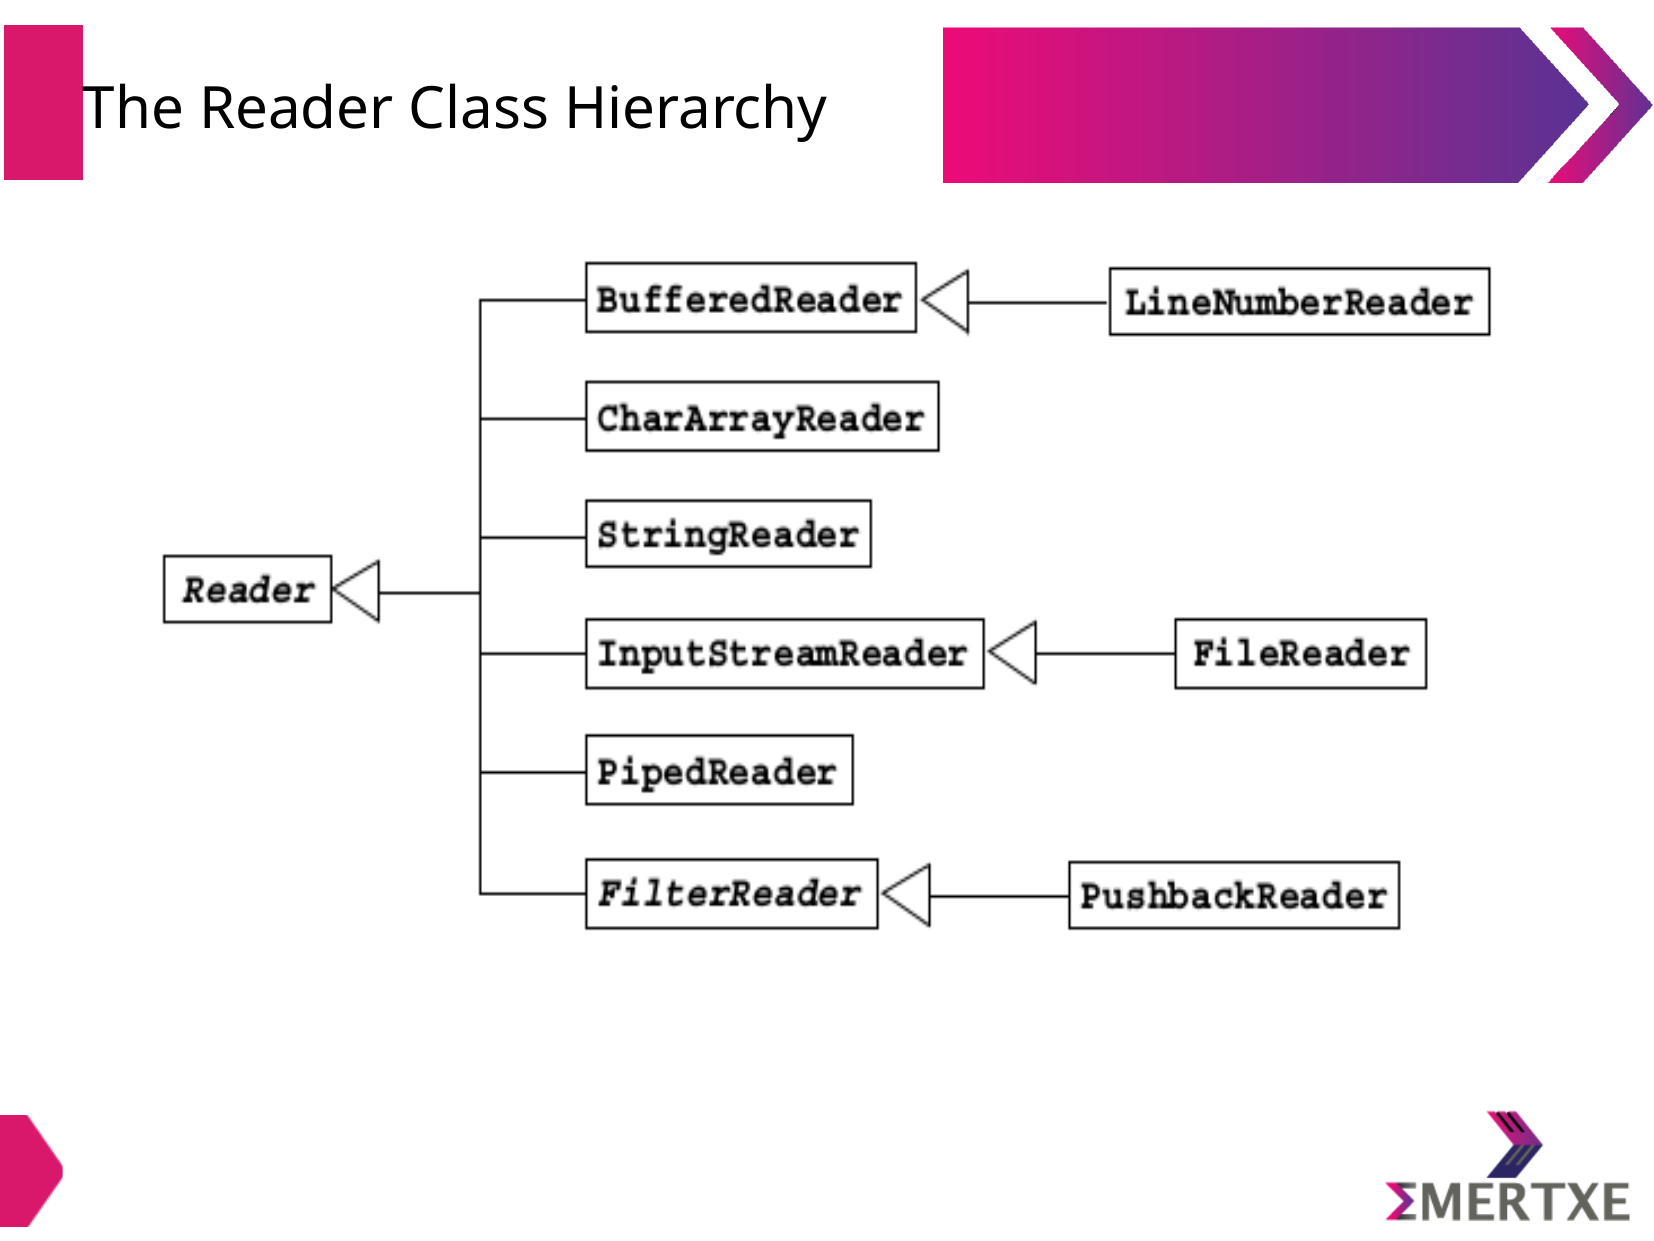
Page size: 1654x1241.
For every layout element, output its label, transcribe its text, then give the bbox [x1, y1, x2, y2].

picture [1571, 27, 1653, 183]
picture [1385, 1107, 1631, 1221]
picture [105, 239, 1516, 1021]
title The Reader Class Hierarchy [82, 2, 1571, 210]
